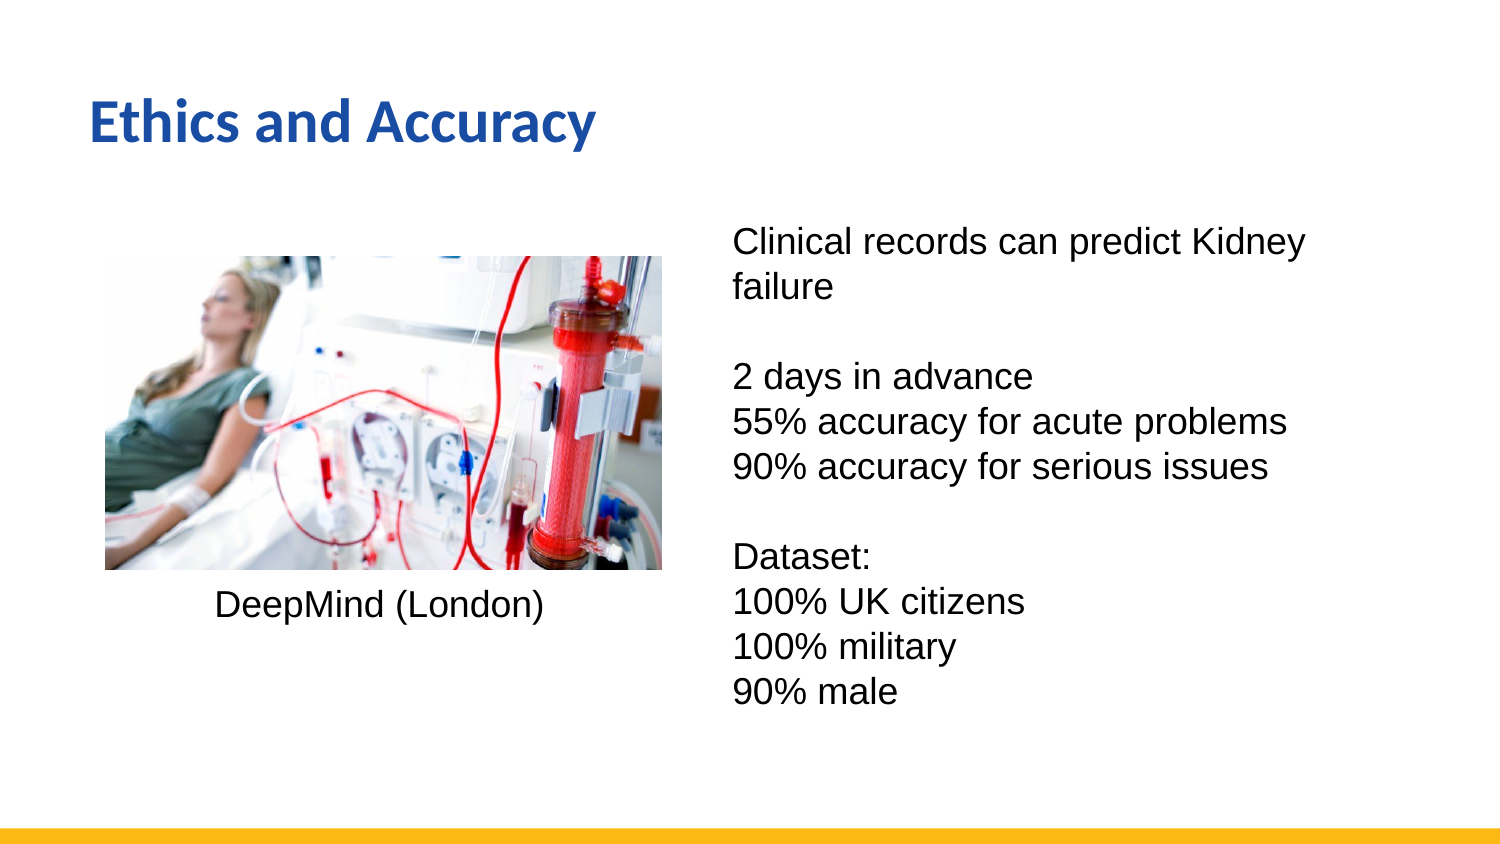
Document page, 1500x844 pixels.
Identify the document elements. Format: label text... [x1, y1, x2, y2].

text_box Ethics and Accuracy [74, 0, 1425, 197]
text_box DeepMind (London) [199, 573, 570, 630]
picture [105, 256, 662, 570]
text_box Clinical records can predict Kidney failure 2 days in advance 55% accuracy for acute problems 90% accuracy for serious issues Dataset: 100% UK citizens 100% military 90% male [717, 210, 1425, 687]
